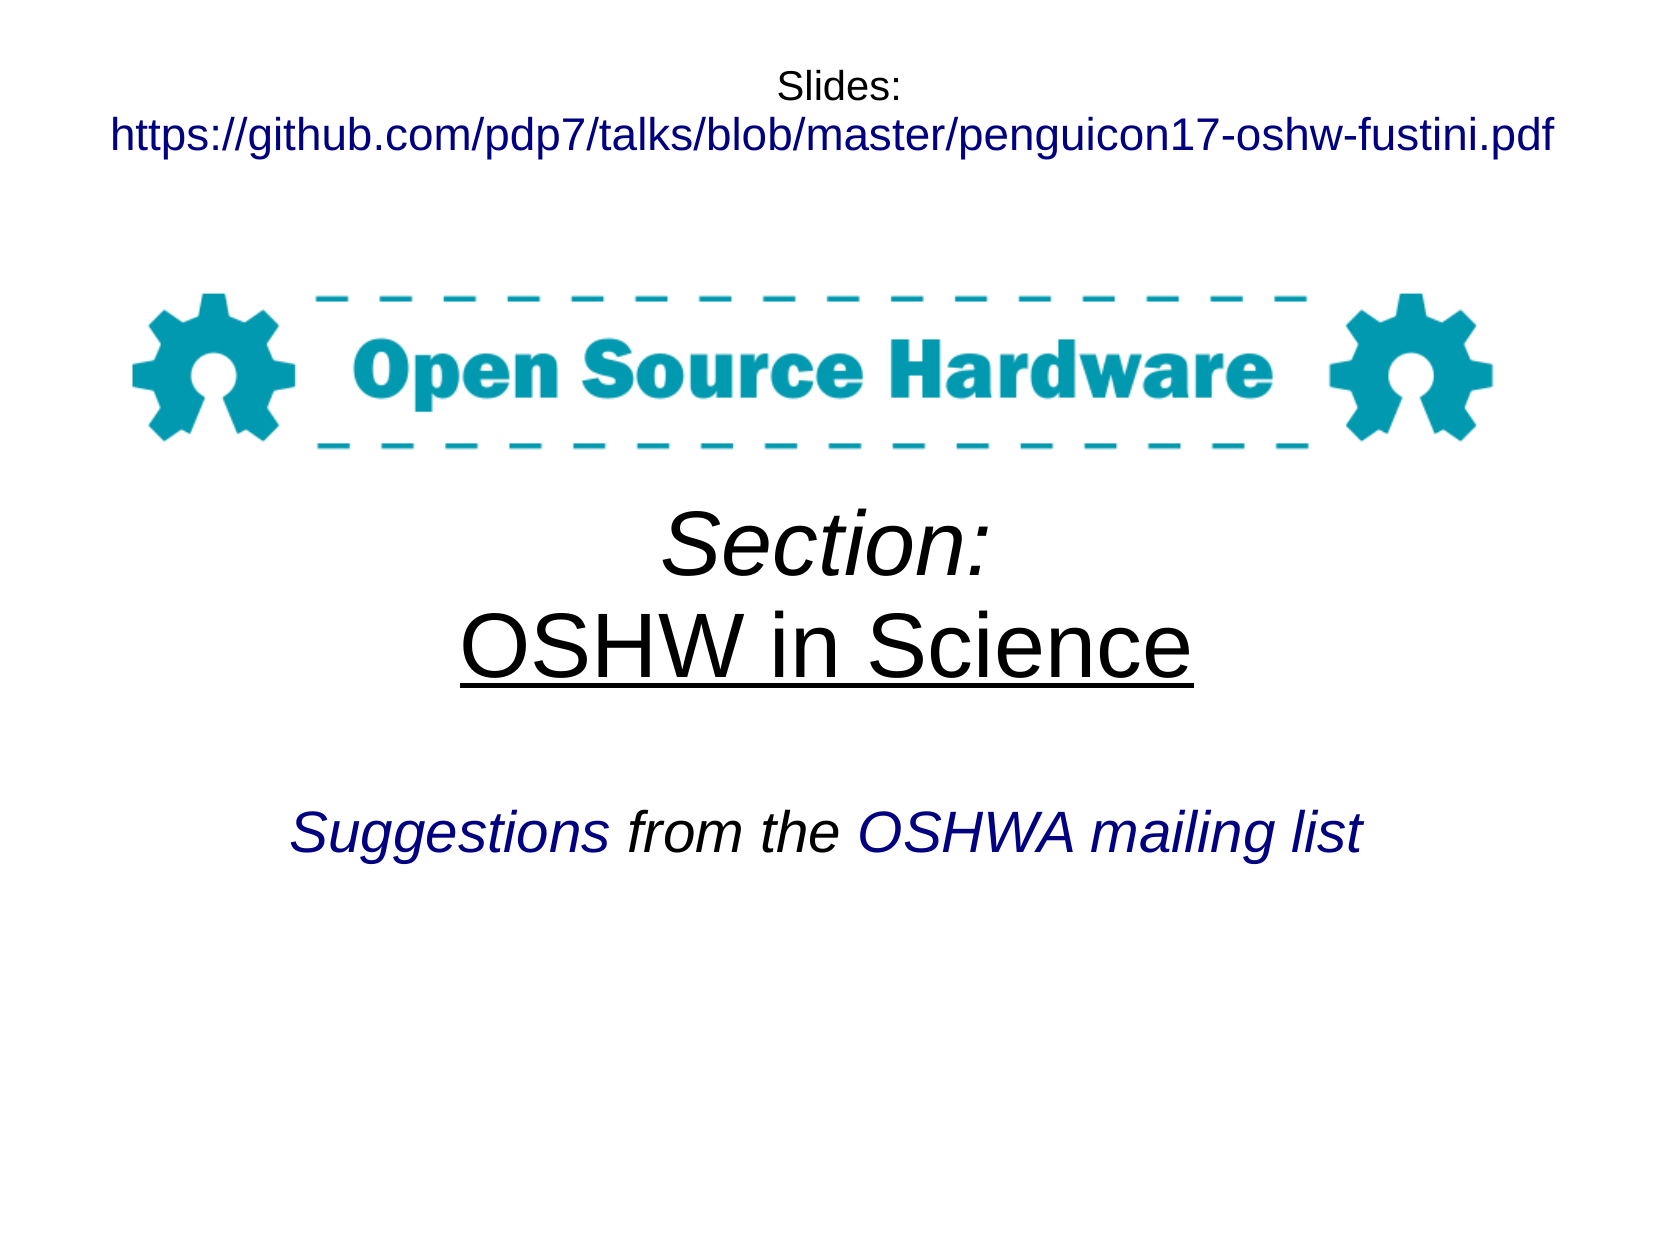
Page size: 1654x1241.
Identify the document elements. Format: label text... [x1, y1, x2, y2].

text_box Slides: https://github.com/pdp7/talks/blob/master/penguicon17-oshw-fustini.pdf [69, 55, 1609, 210]
title Section: OSHW in Science Suggestions from the OSHWA mailing list [82, 492, 1571, 865]
picture [114, 253, 1531, 483]
